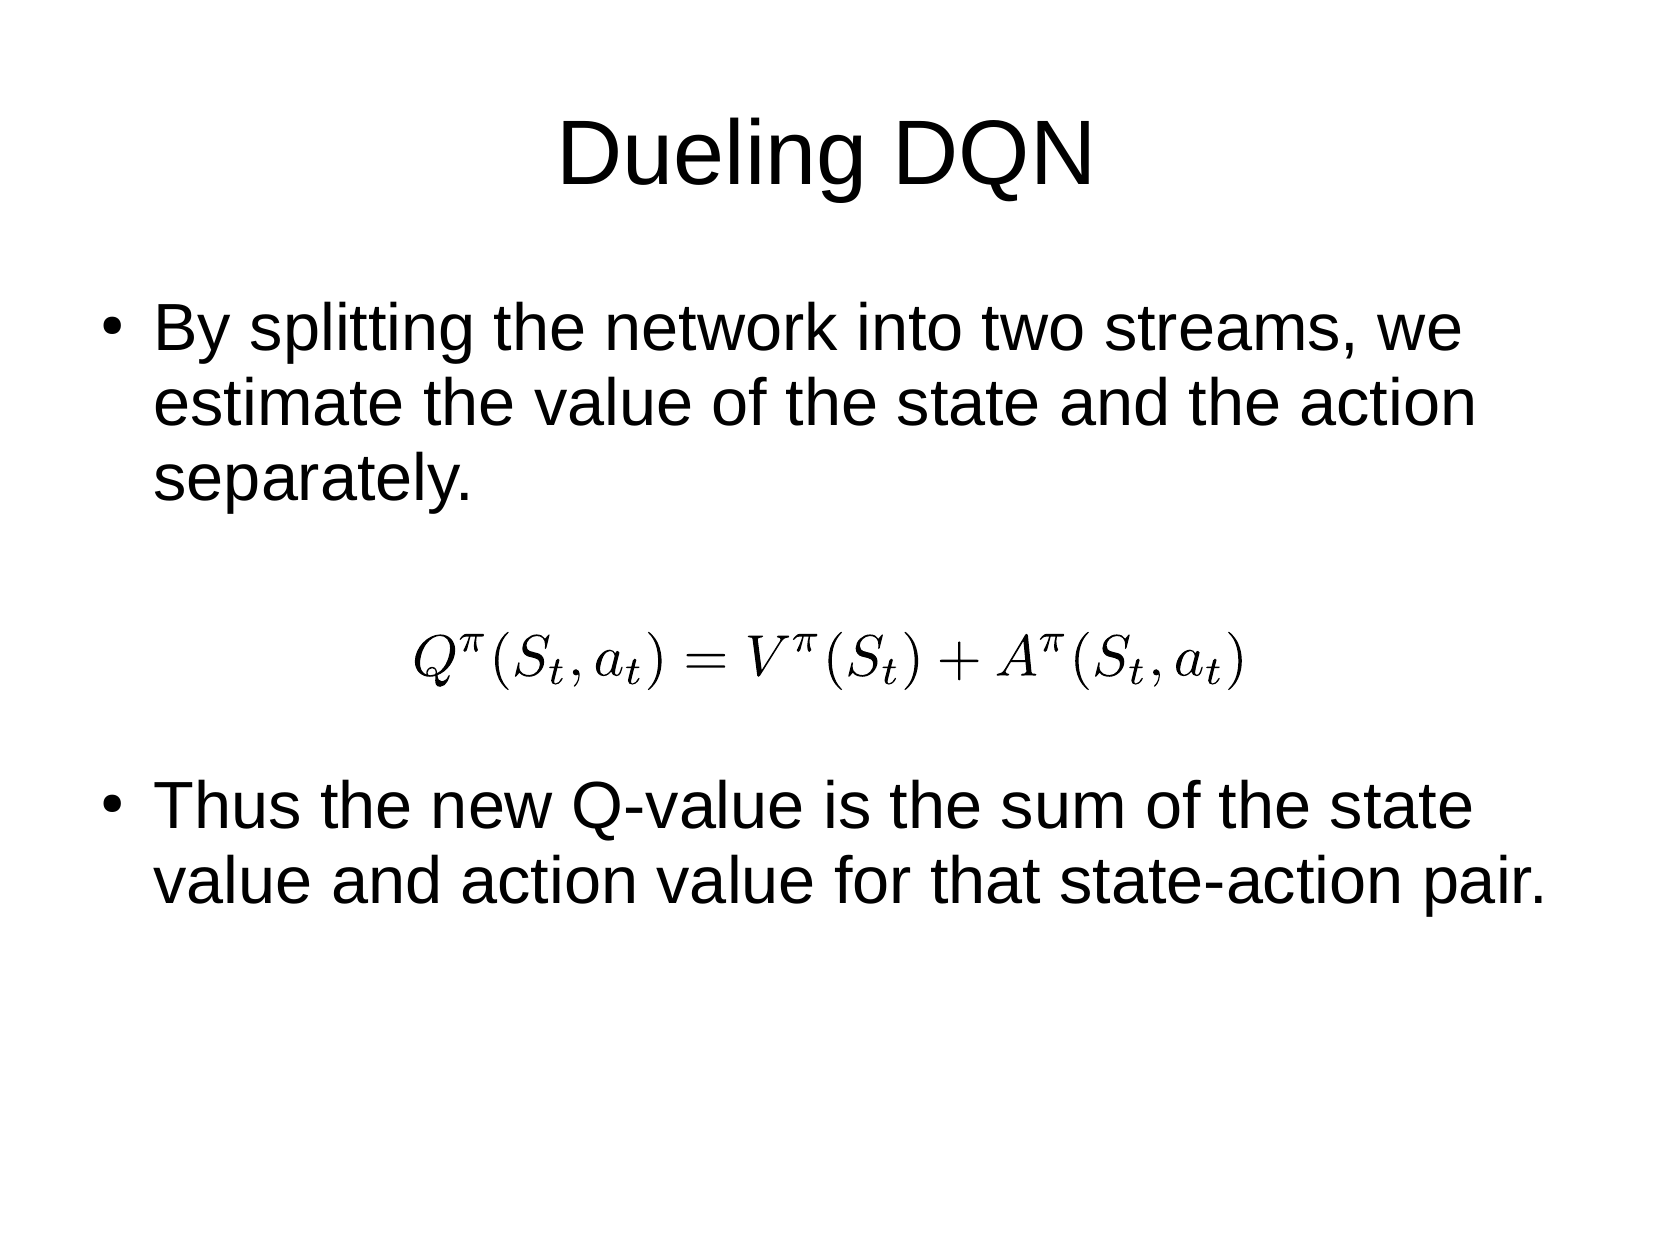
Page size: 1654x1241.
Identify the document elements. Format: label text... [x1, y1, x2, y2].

text_box [411, 631, 1248, 691]
title Dueling DQN [82, 49, 1571, 257]
list By splitting the network into two streams, we estimate the value of the state and the action separately. Thus the new Q-value is the sum of the state value and action value for that state-action pair. [82, 290, 1571, 1010]
